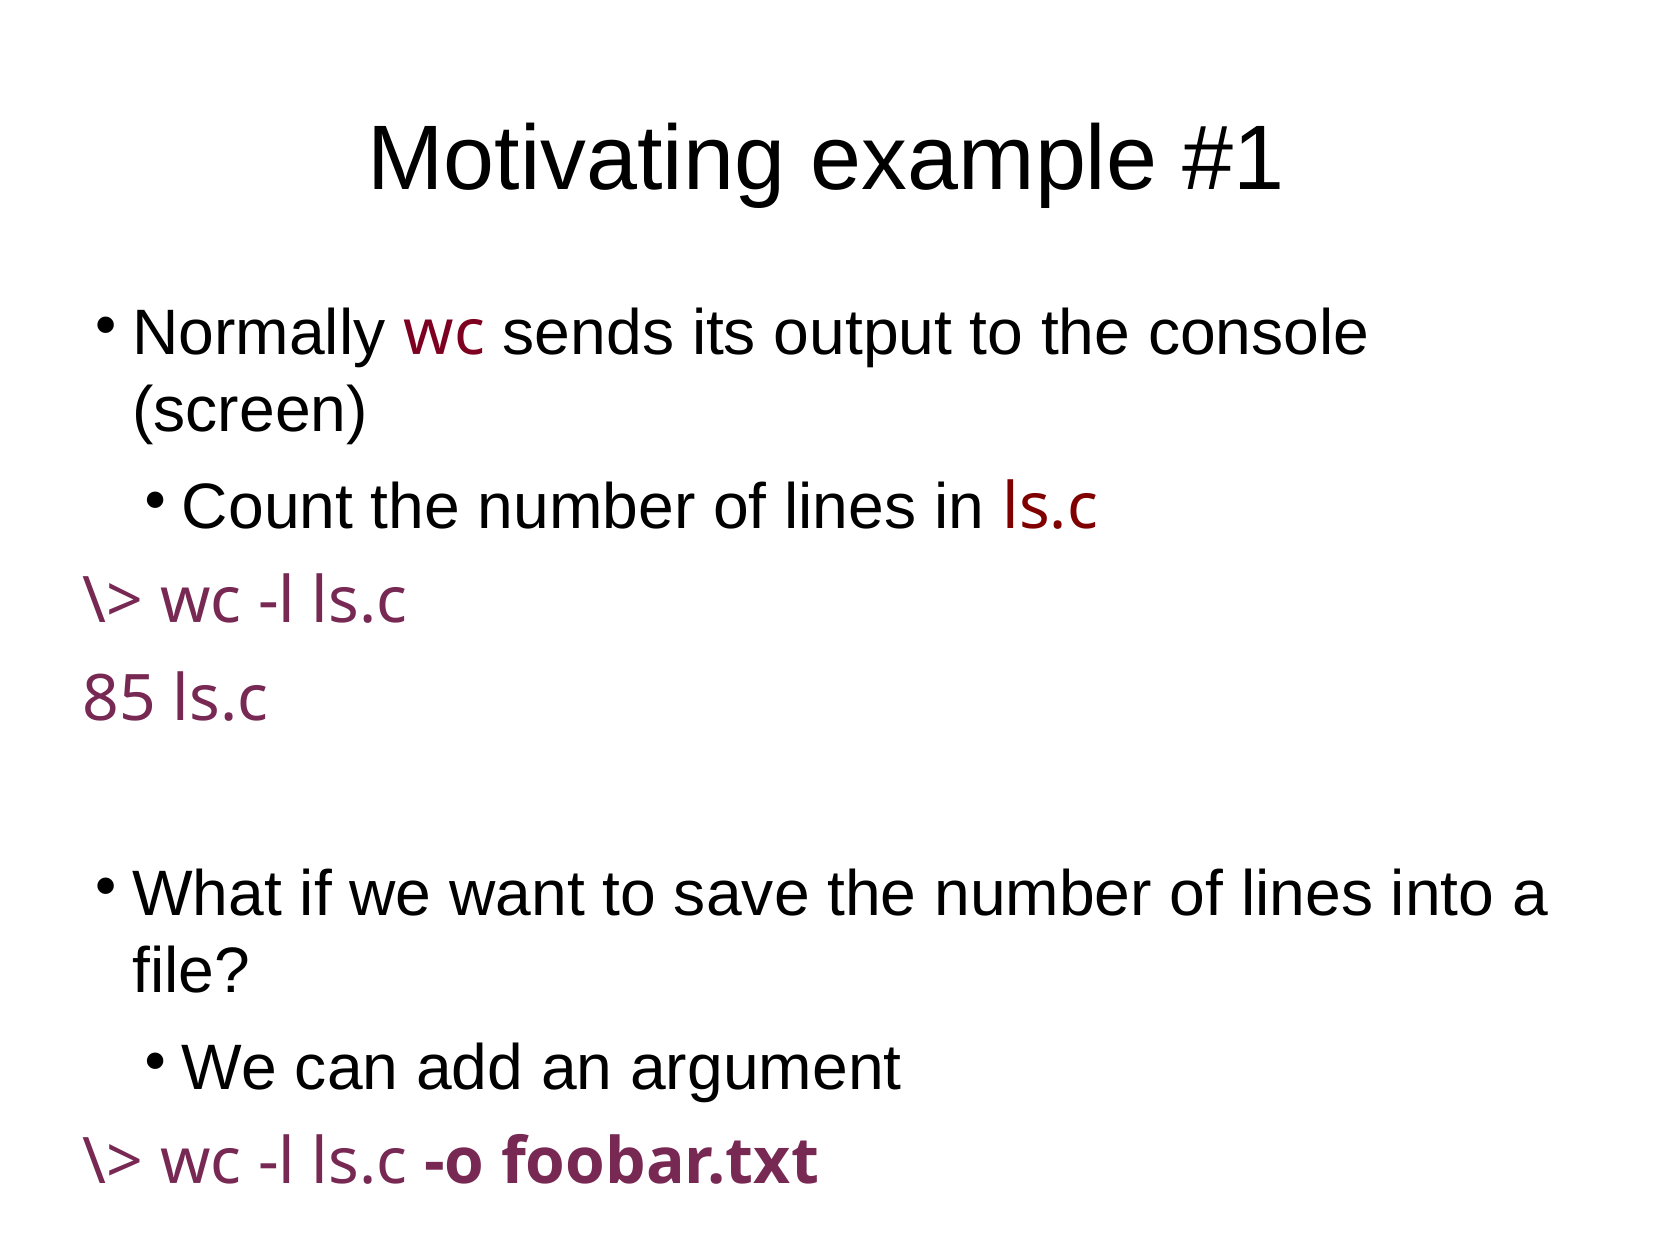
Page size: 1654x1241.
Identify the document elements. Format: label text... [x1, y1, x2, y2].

list Normally wc sends its output to the console (screen) Count the number of lines in ls.c \> wc -l ls.c 85 ls.c What if we want to save the number of lines into a file? We can add an argument \> wc -l ls.c -o foobar.txt [82, 290, 1571, 1200]
title Motivating example #1 [82, 49, 1571, 257]
